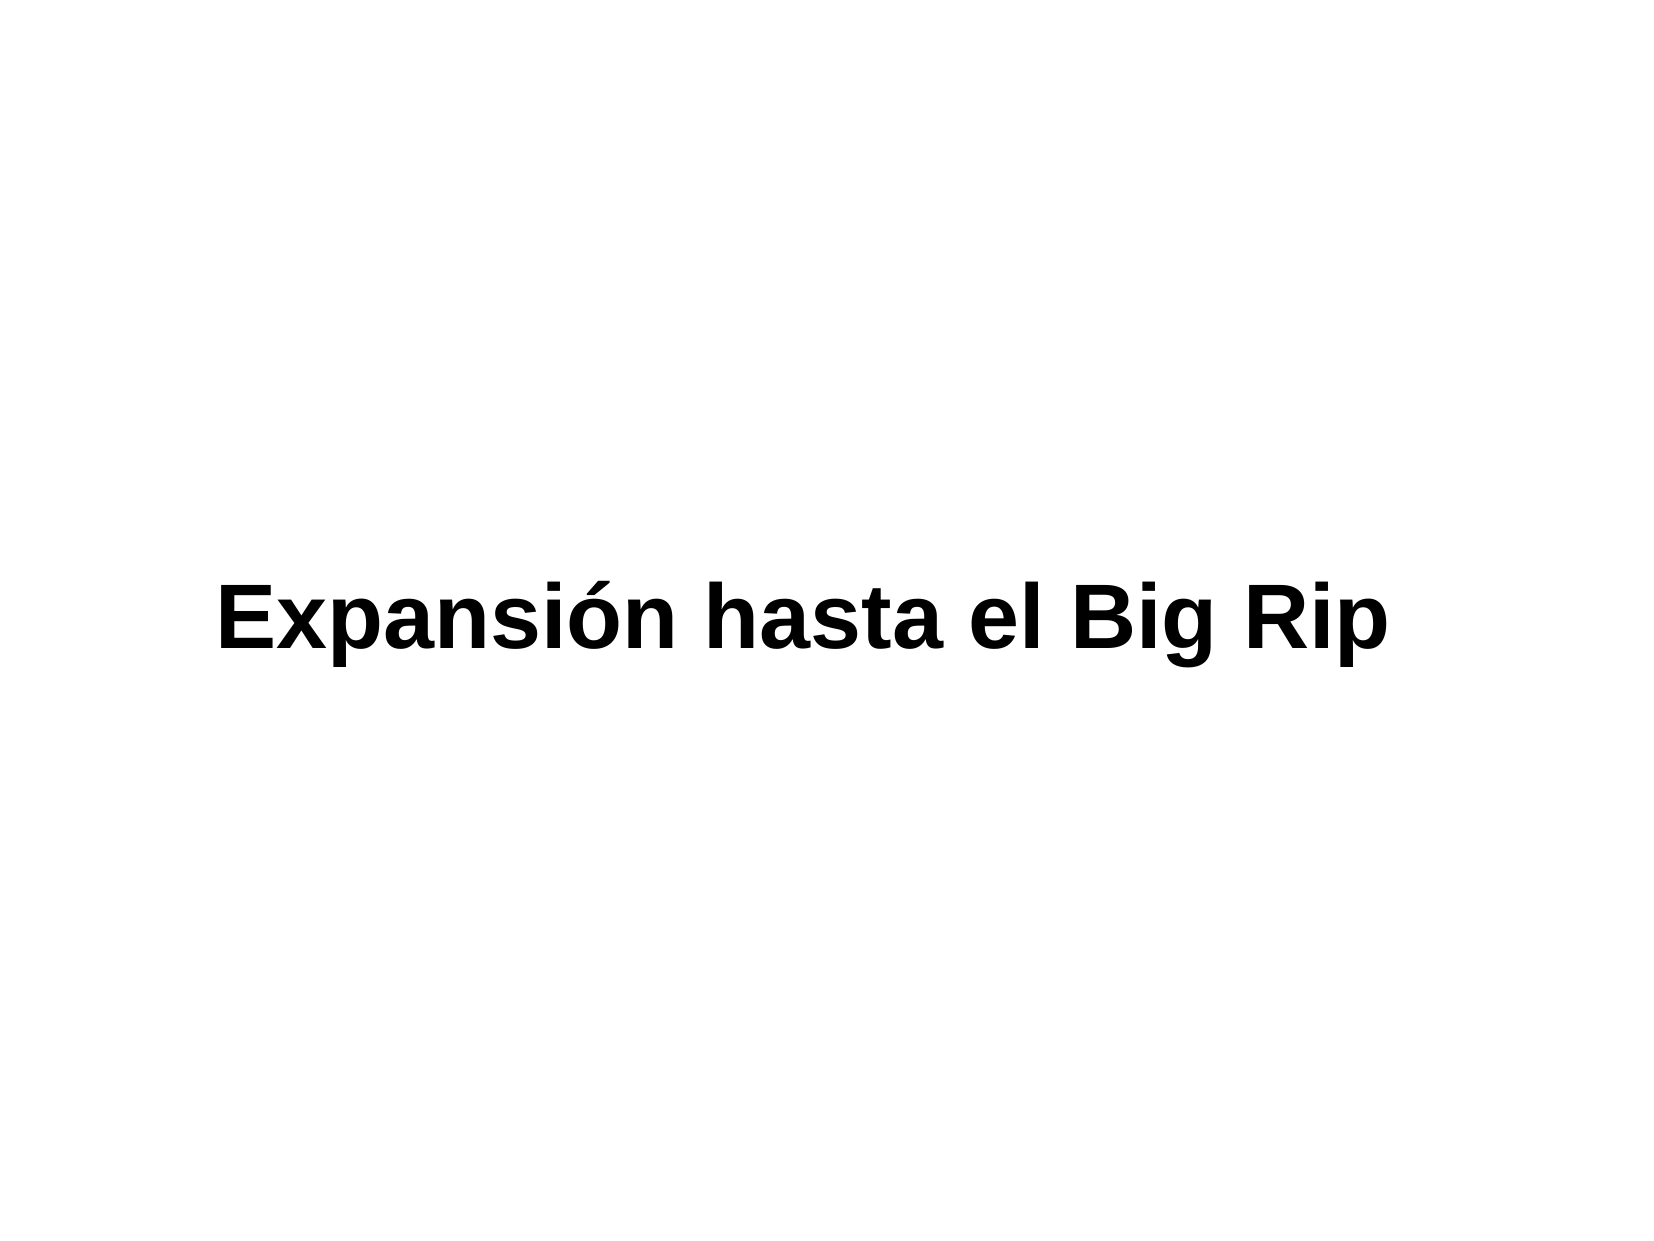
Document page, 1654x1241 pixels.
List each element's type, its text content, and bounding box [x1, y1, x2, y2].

title Expansión hasta el Big Rip [60, 512, 1549, 721]
